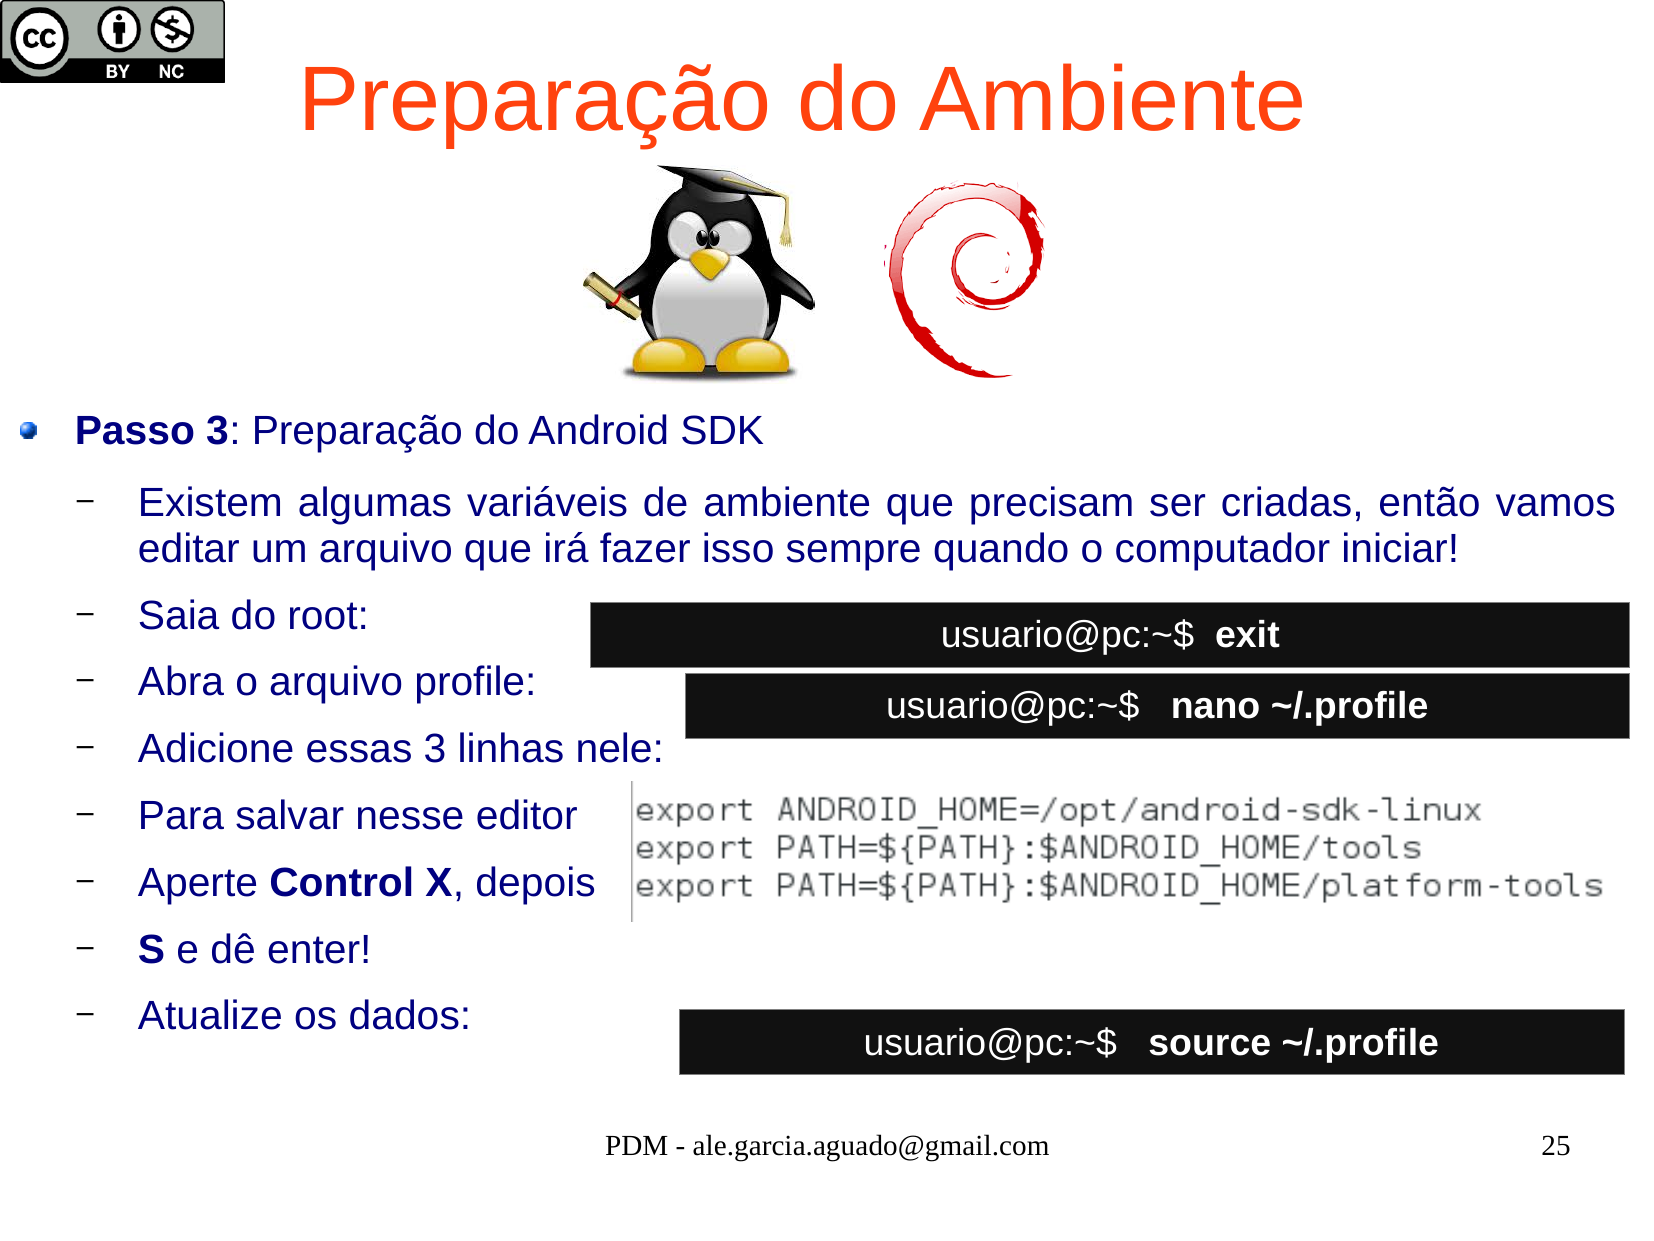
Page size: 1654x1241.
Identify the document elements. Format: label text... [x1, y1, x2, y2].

text_box usuario@pc:~$ exit [590, 602, 1630, 668]
text_box usuario@pc:~$ nano ~/.profile [685, 673, 1630, 739]
picture [862, 180, 1067, 378]
picture [0, 0, 225, 83]
picture [583, 165, 815, 384]
title Preparação do Ambiente [59, 31, 1548, 166]
list Passo 3: Preparação do Android SDK Existem algumas variáveis de ambiente que precisam ser criadas, então vamos editar um arquivo que irá fazer isso sempre quando o computador iniciar! Saia do root: Abra o arquivo profile: Adicione essas 3 linhas nele: Para salvar nesse editor Aperte Control X, depois S e dê enter! Atualize os dados: [11, 407, 1619, 1052]
text_box usuario@pc:~$ source ~/.profile [679, 1009, 1625, 1075]
picture [631, 781, 1636, 922]
